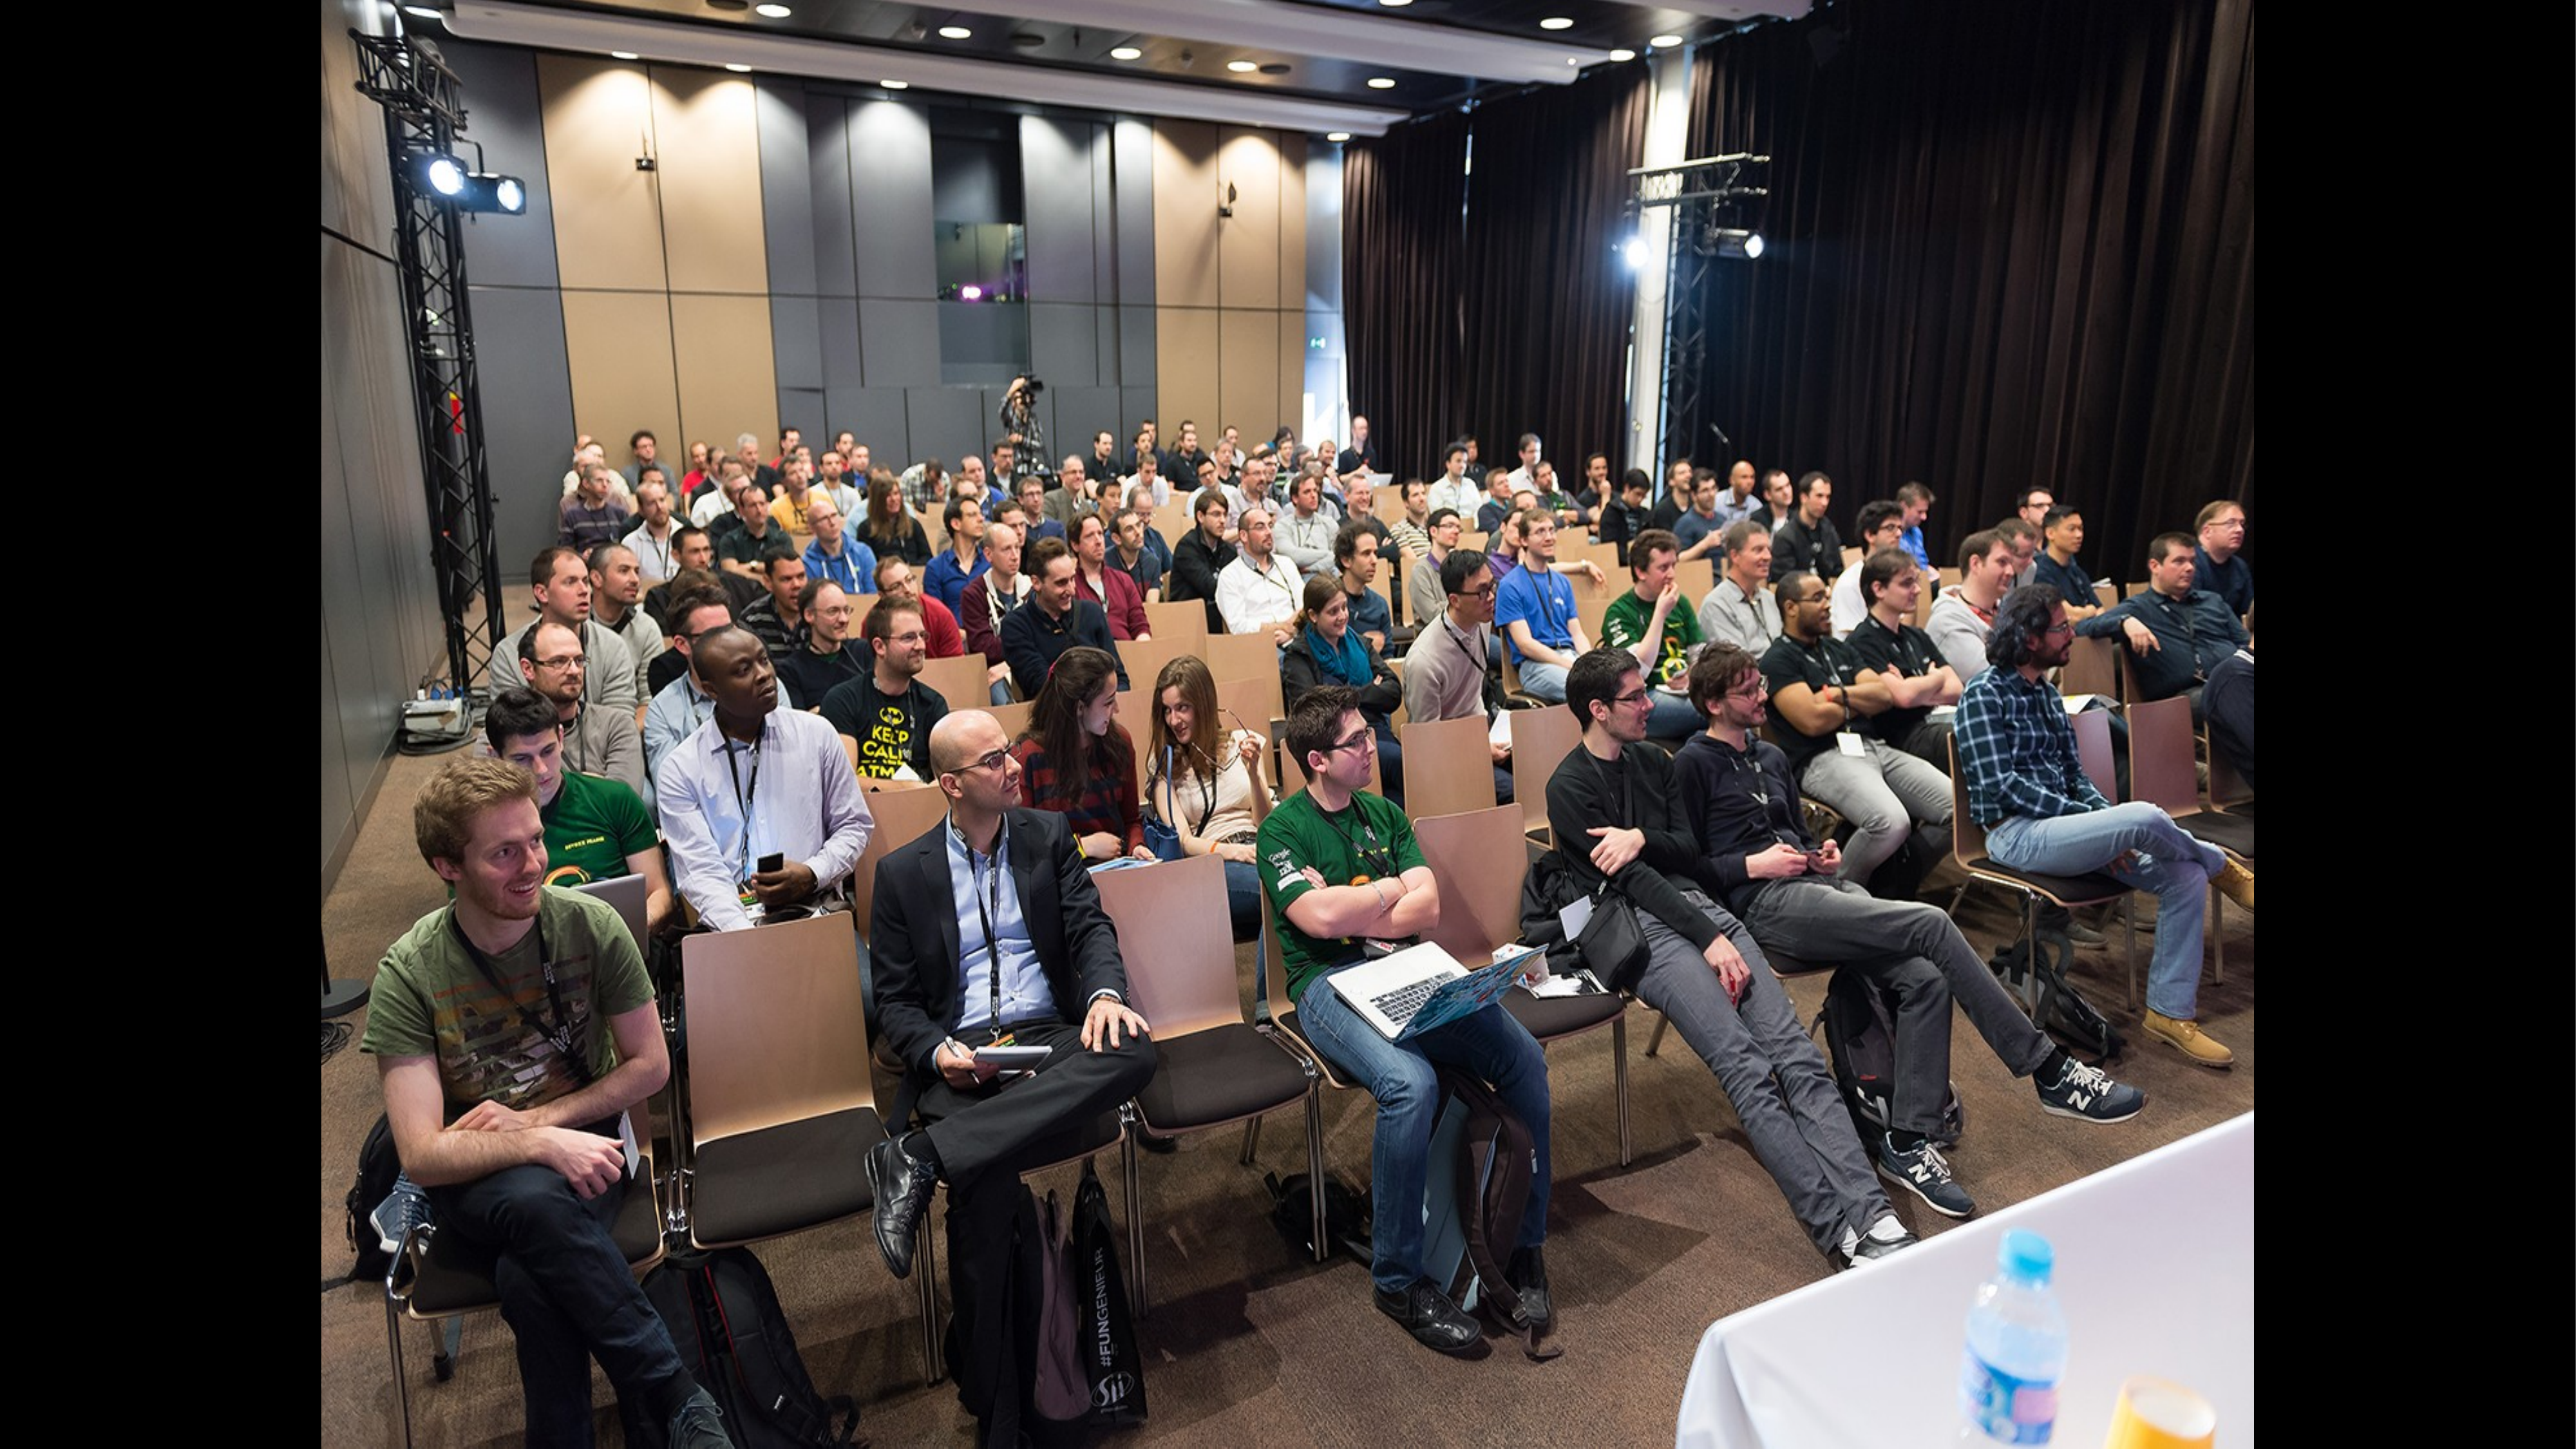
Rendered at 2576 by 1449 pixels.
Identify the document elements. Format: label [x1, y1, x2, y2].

picture [321, 0, 2254, 1449]
